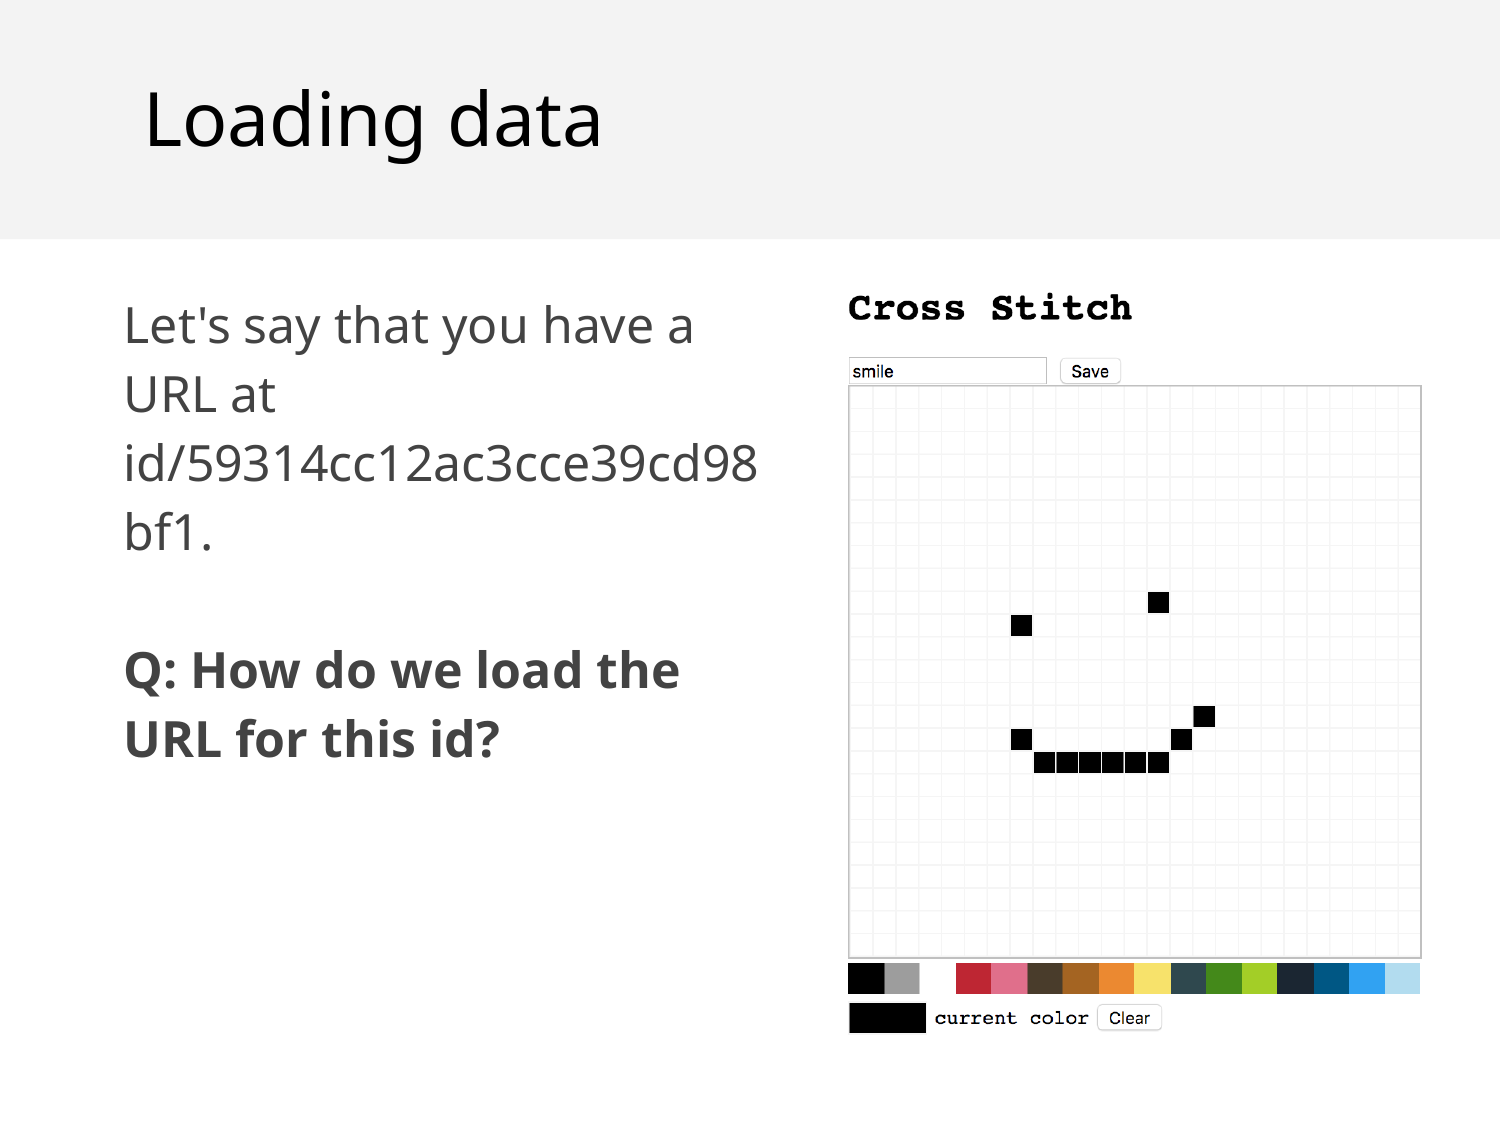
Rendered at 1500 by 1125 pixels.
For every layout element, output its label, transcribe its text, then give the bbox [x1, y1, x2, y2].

list Let's say that you have a URL at id/59314cc12ac3cce39cd98bf1. Q: How do we load the URL for this id? [108, 269, 794, 856]
title Loading data [128, 56, 1372, 183]
picture [840, 269, 1458, 1080]
